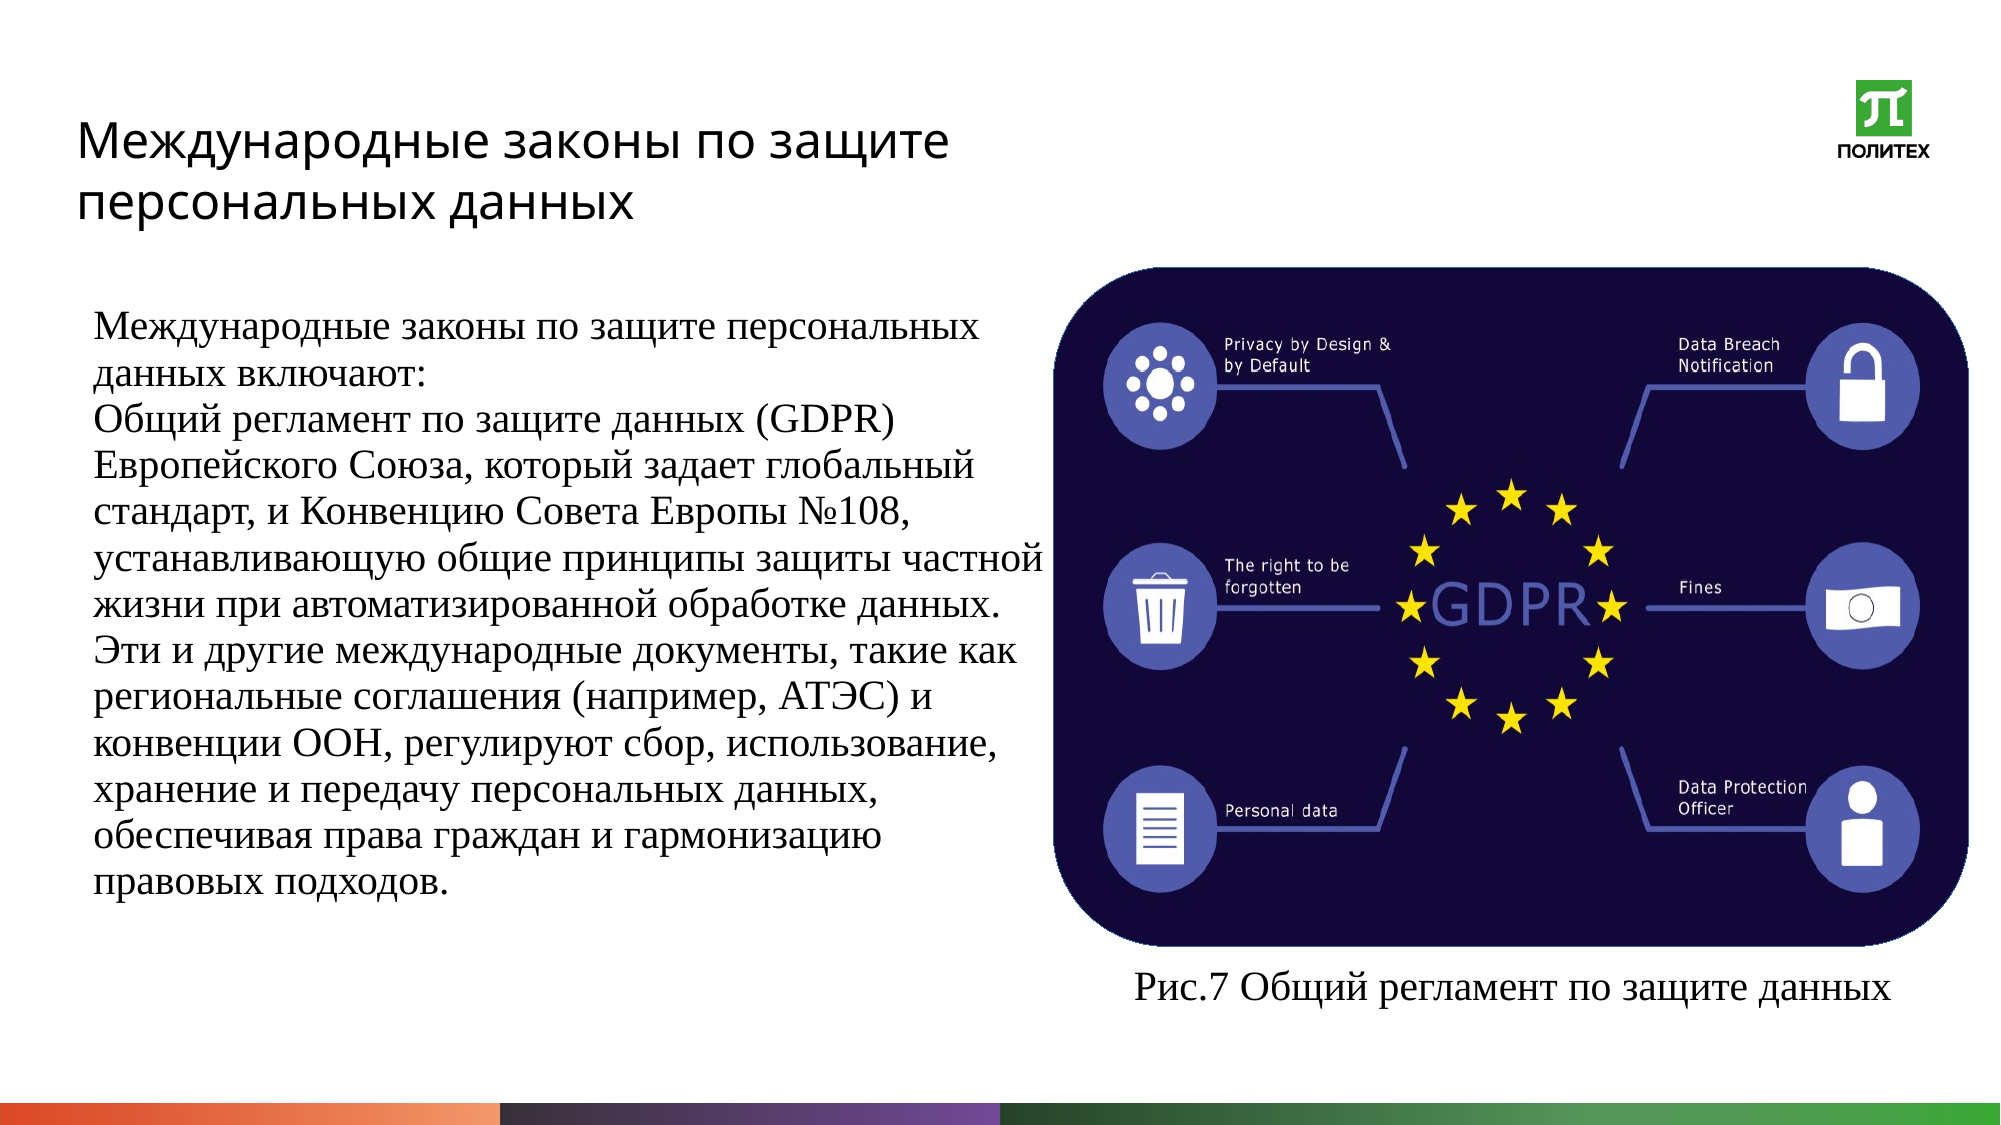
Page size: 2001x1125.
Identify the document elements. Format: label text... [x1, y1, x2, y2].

picture [0, 1103, 2000, 1125]
text_box Международные законы по защите персональных данных [76, 109, 1182, 237]
picture [1838, 80, 1930, 158]
text_box [1053, 267, 1969, 947]
text_box Рис.7 Общий регламент по защите данных [1119, 955, 1920, 1063]
text_box Международные законы по защите персональных данных включают: Общий регламент по защите данных (GDPR) Европейского Союза, который задает глобальный стандарт, и Конвенцию Совета Европы №108, устанавливающую общие принципы защиты частной жизни при автоматизированной обработке данных. Эти и другие международные документы, такие как региональные соглашения (например, АТЭС) и конвенции ООН, регулируют сбор, использование, хранение и передачу персональных данных, обеспечивая права граждан и гармонизацию правовых подходов. [78, 295, 1063, 975]
